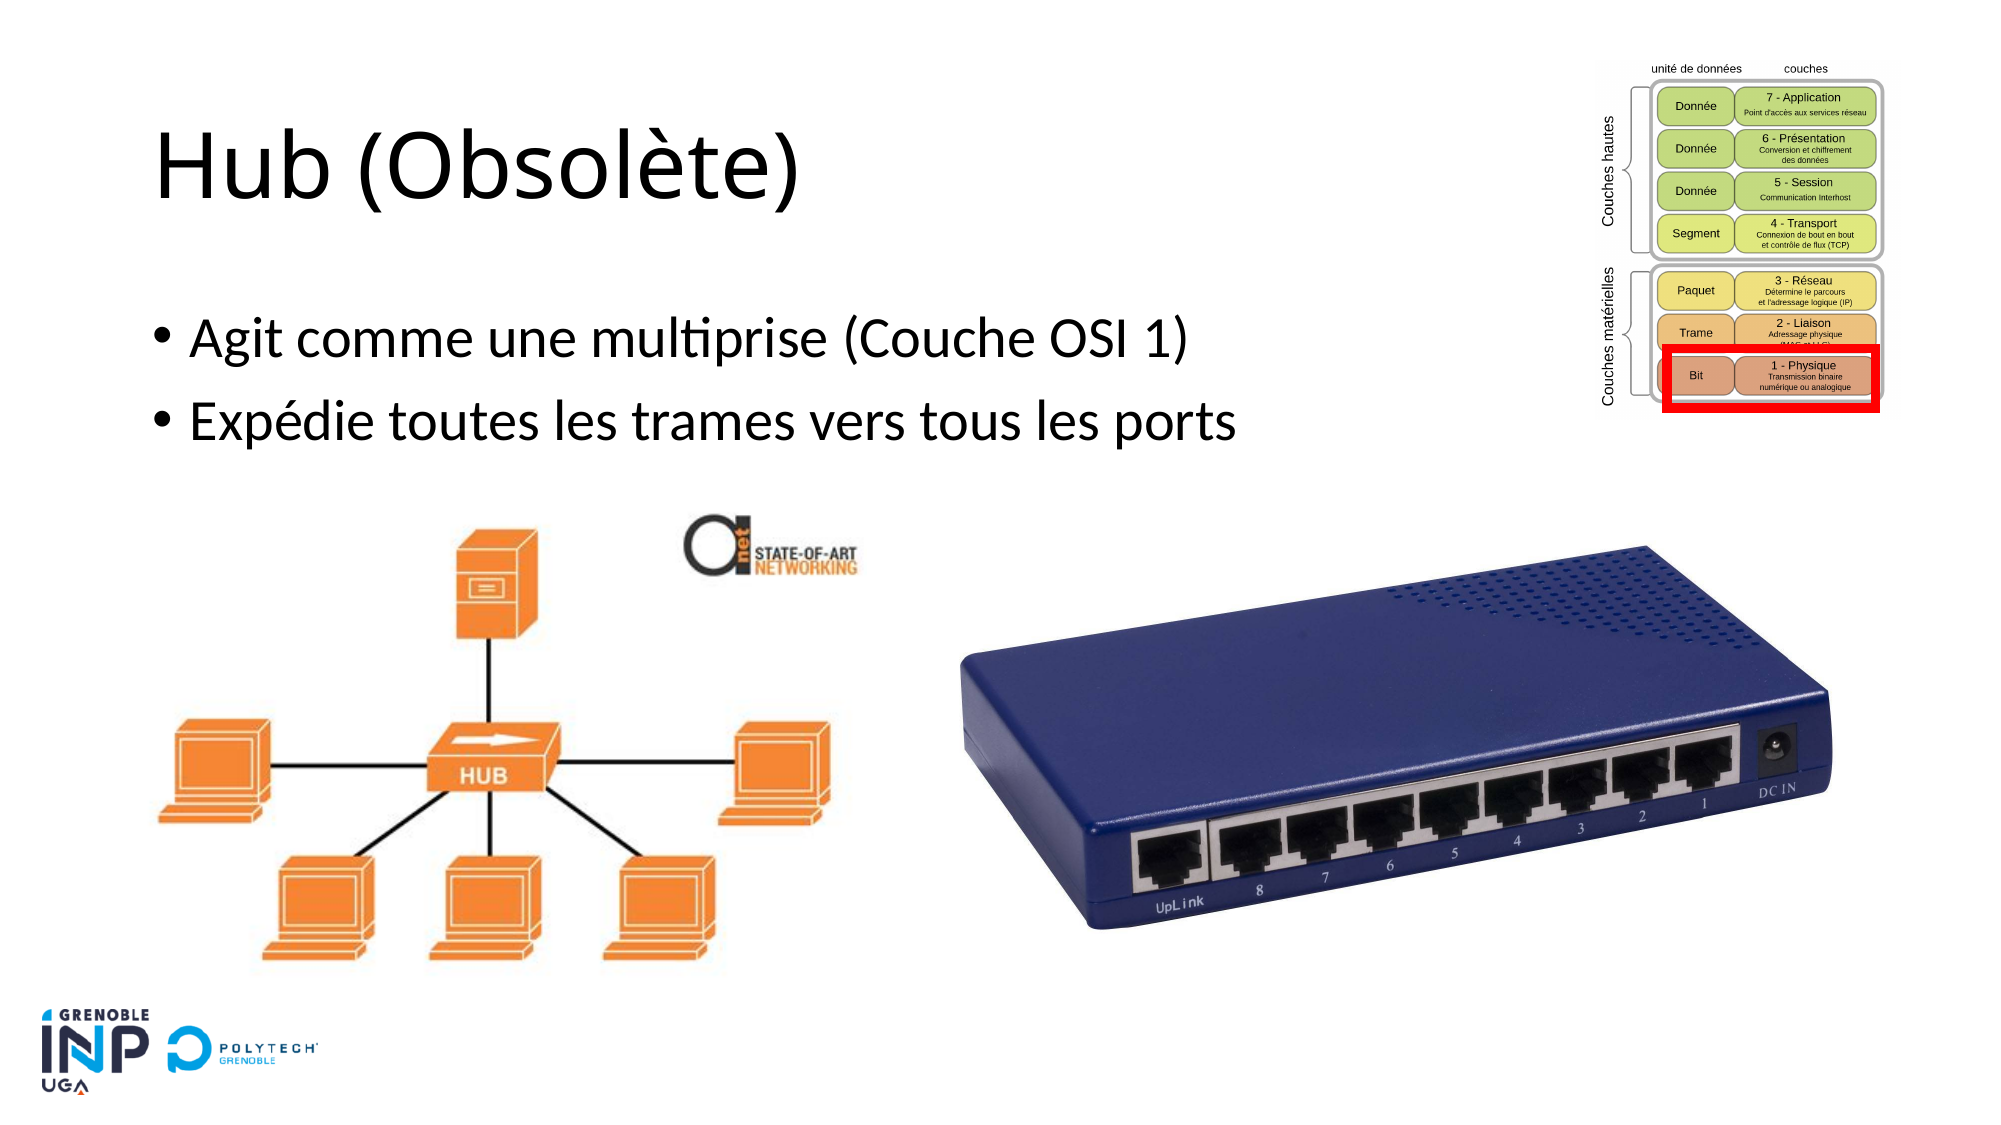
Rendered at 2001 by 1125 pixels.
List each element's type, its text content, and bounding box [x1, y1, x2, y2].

picture [887, 500, 1901, 976]
picture [42, 1009, 318, 1095]
title Hub (Obsolète) [137, 59, 1863, 278]
picture [1595, 60, 1901, 420]
list Agit comme une multiprise (Couche OSI 1) Expédie toutes les trames vers tous les ports [137, 299, 1863, 1014]
picture [125, 500, 867, 990]
